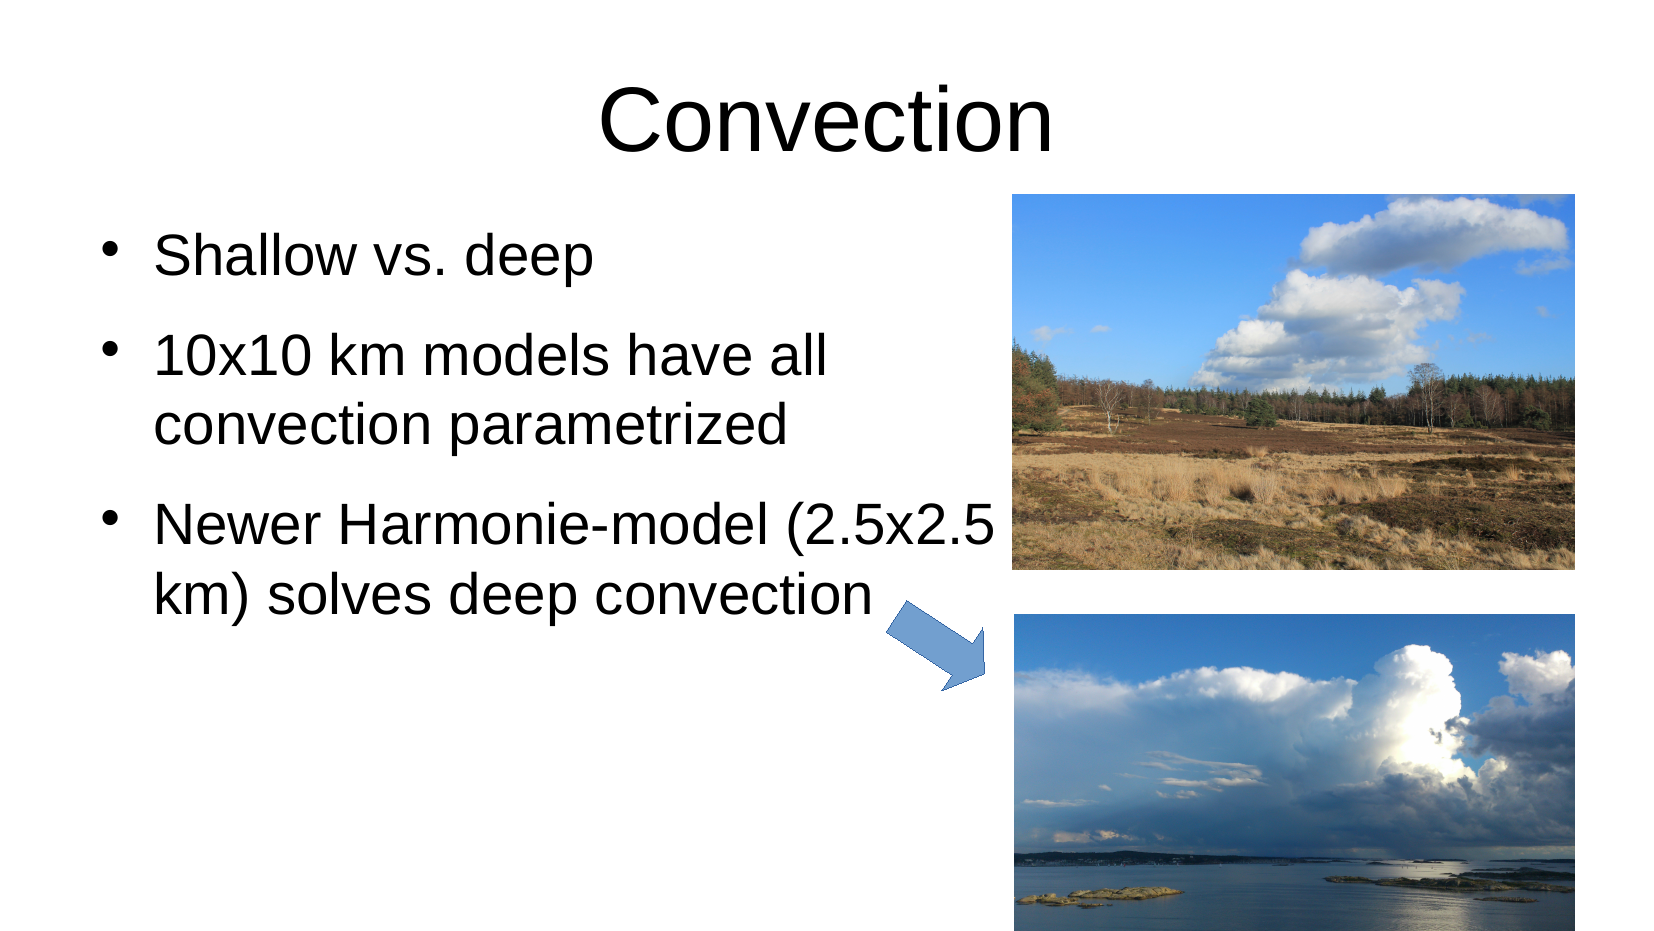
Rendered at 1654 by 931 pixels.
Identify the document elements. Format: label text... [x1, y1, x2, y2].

text_box Shallow vs. deep 10x10 km models have all convection parametrized Newer Harmonie-model (2.5x2.5 km) solves deep convection [82, 217, 1005, 855]
picture [1014, 614, 1575, 931]
picture [1012, 194, 1575, 570]
text_box Convection [82, 37, 1571, 193]
text_box [886, 600, 985, 691]
